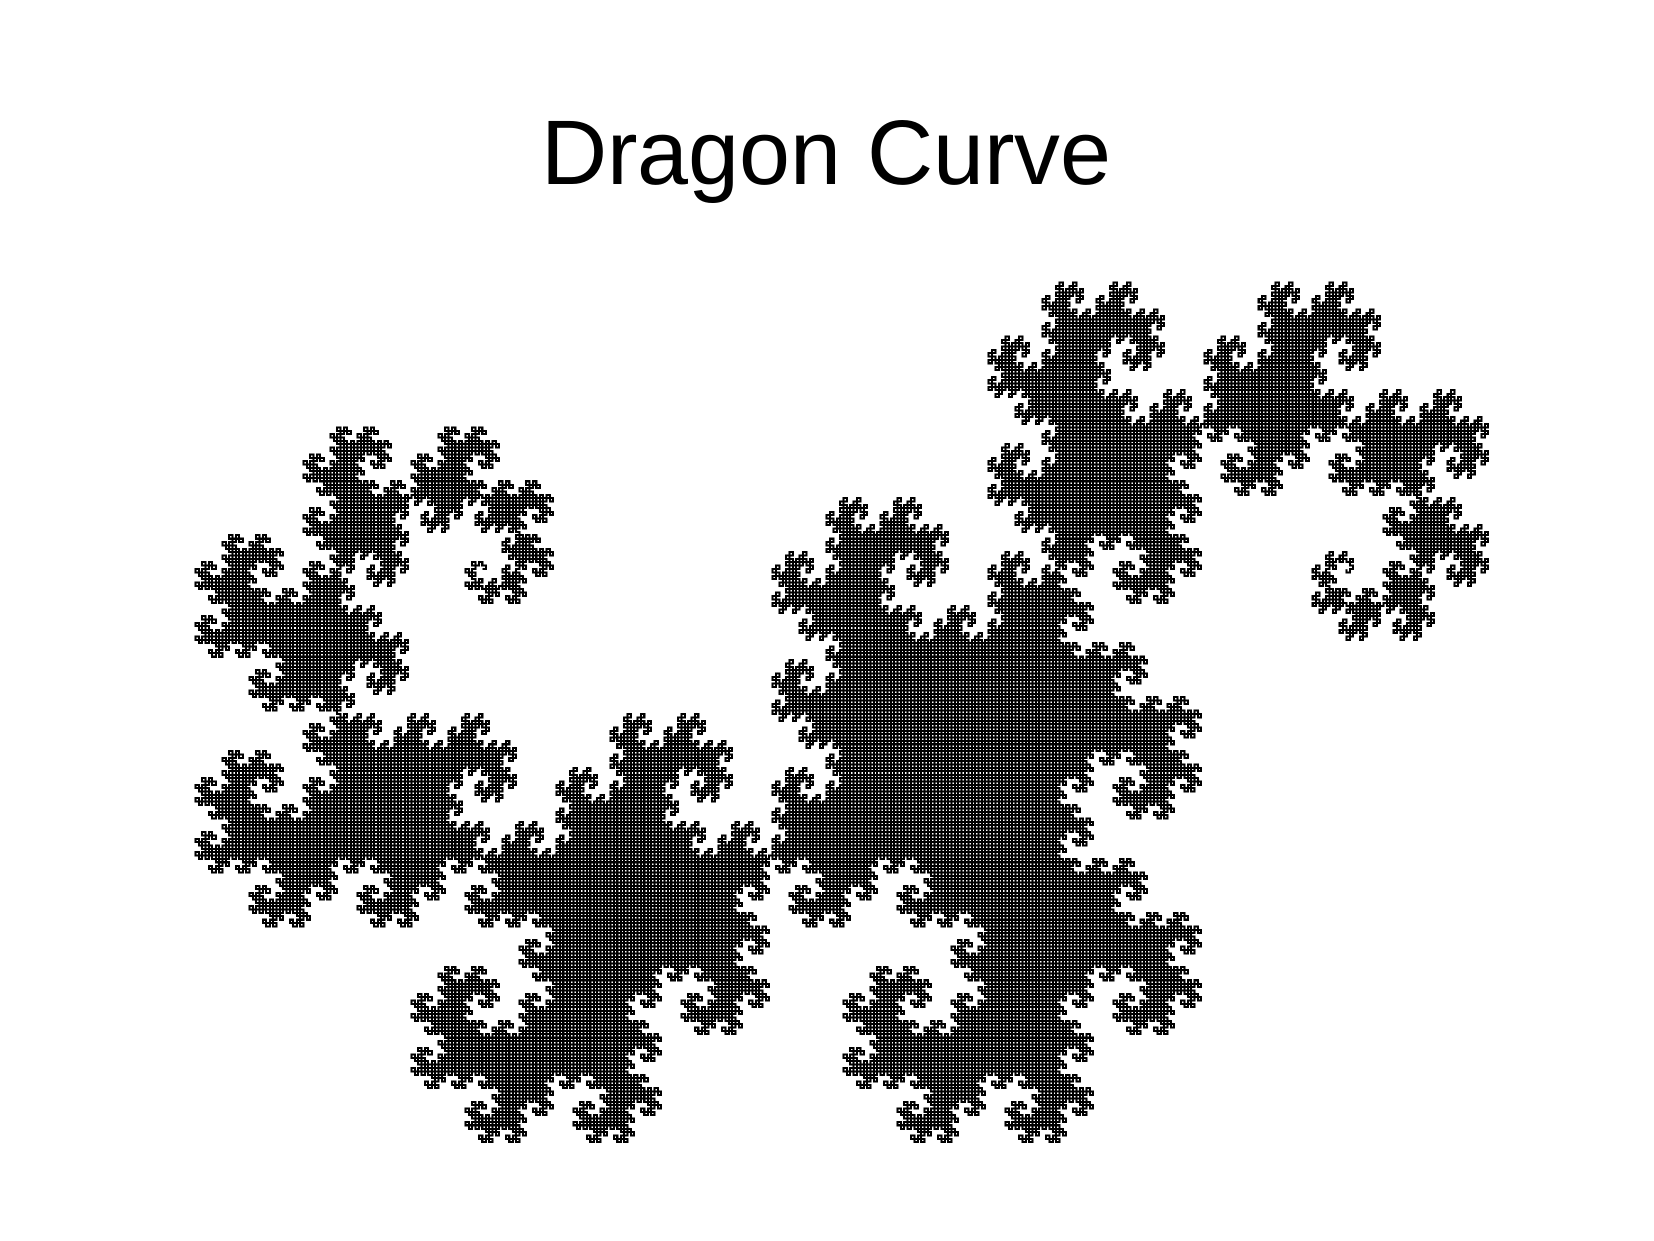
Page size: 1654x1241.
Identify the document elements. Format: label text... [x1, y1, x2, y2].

title Dragon Curve [82, 49, 1571, 257]
picture [188, 275, 1501, 1156]
